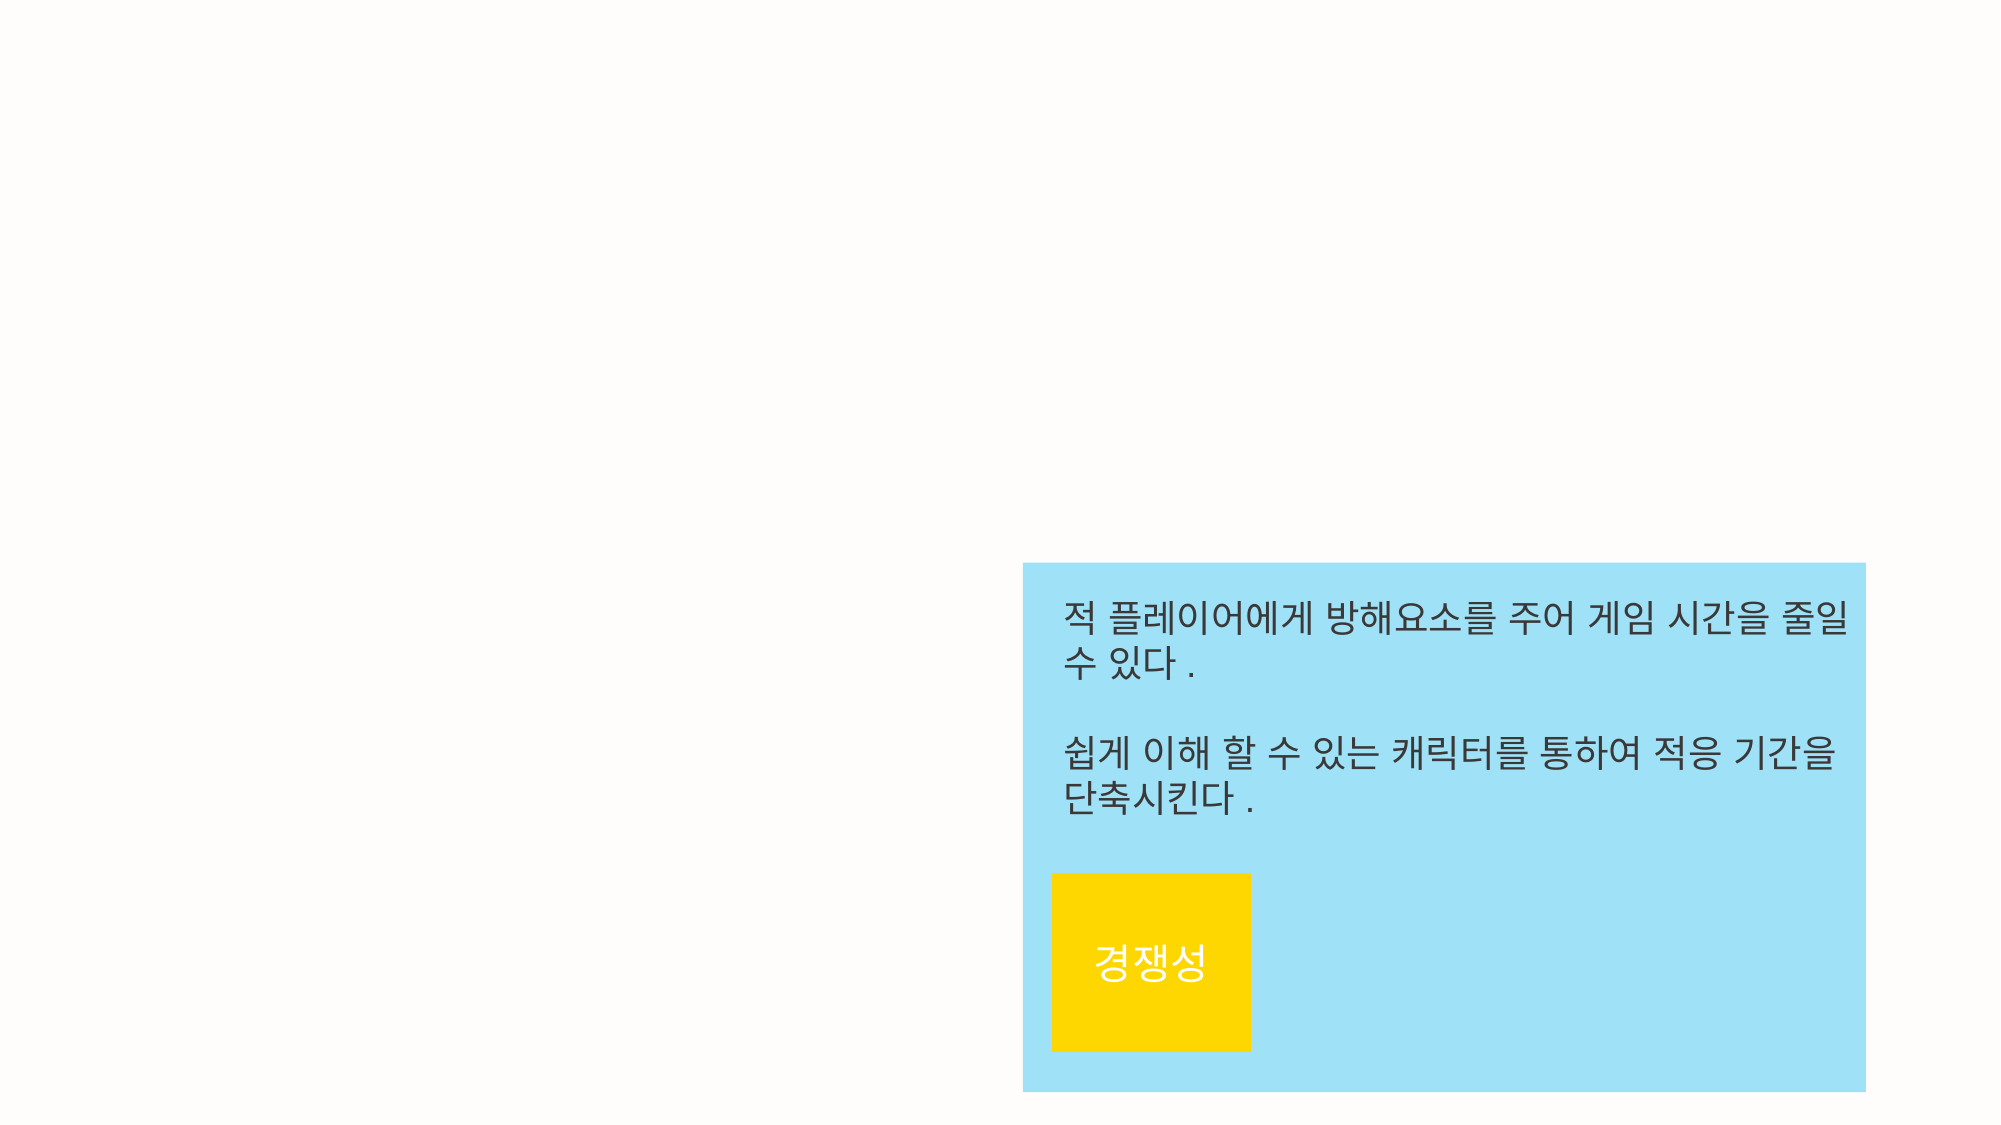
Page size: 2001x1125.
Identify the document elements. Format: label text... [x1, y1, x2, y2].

text_box [1023, 563, 1866, 1092]
text_box 적 플레이어에게 방해요소를 주어 게임 시간을 줄일 수 있다. 쉽게 이해 할 수 있는 캐릭터를 통하여 적응 기간을 단축시킨다. [1048, 587, 1866, 923]
text_box 경쟁성 [1052, 923, 1251, 1052]
